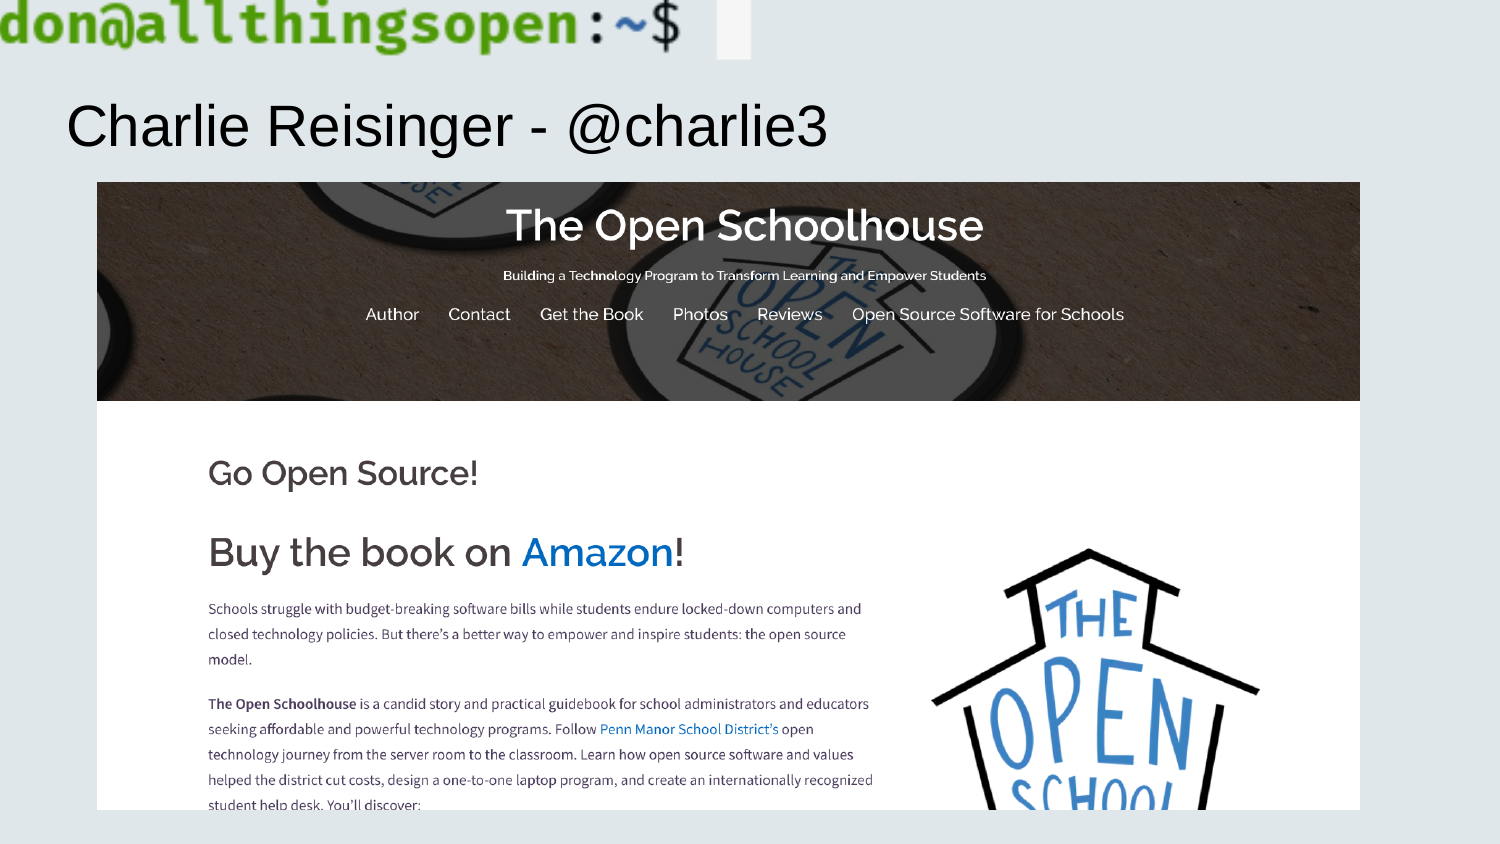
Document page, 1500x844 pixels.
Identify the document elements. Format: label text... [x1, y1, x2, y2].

title Charlie Reisinger - @charlie3 [51, 72, 1449, 167]
picture [0, 0, 1500, 844]
